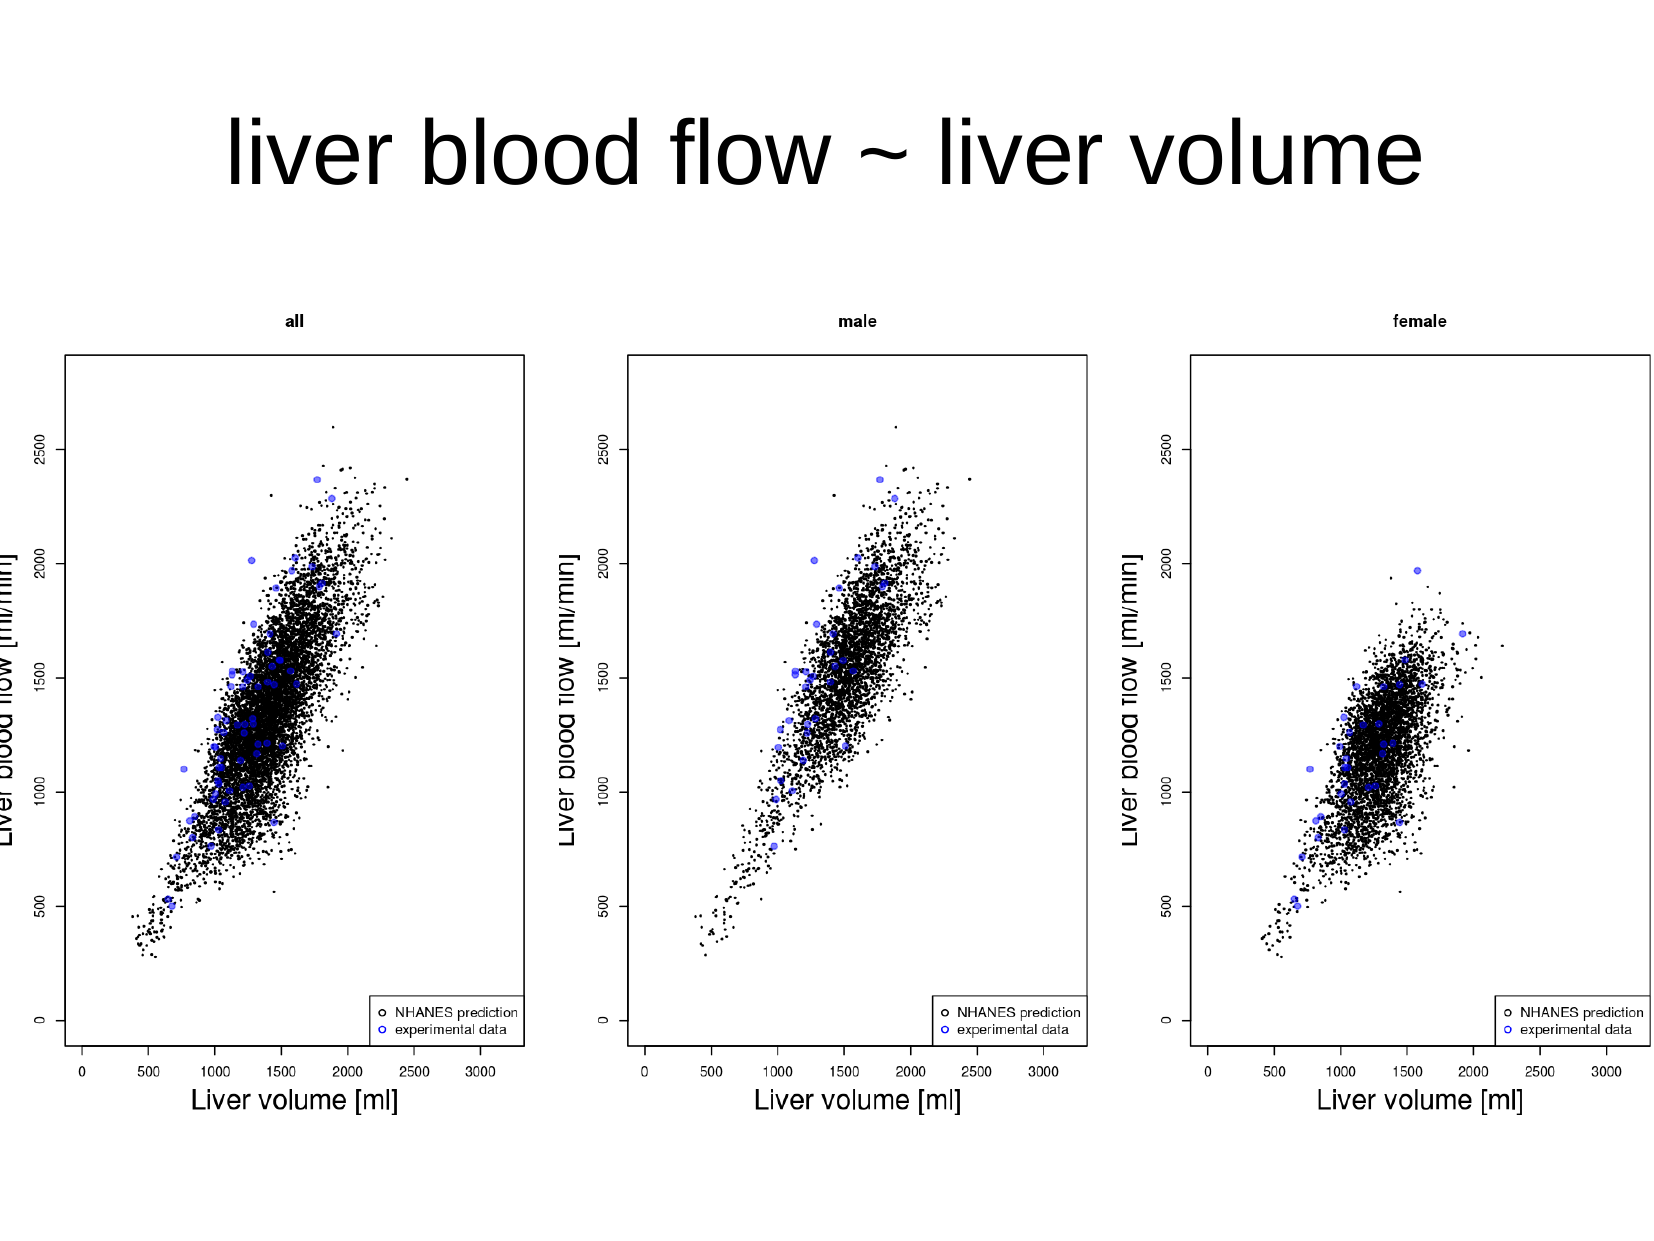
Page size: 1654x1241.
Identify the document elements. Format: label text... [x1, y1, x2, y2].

title liver blood flow ~ liver volume [82, 49, 1571, 257]
picture [0, 314, 1651, 1115]
